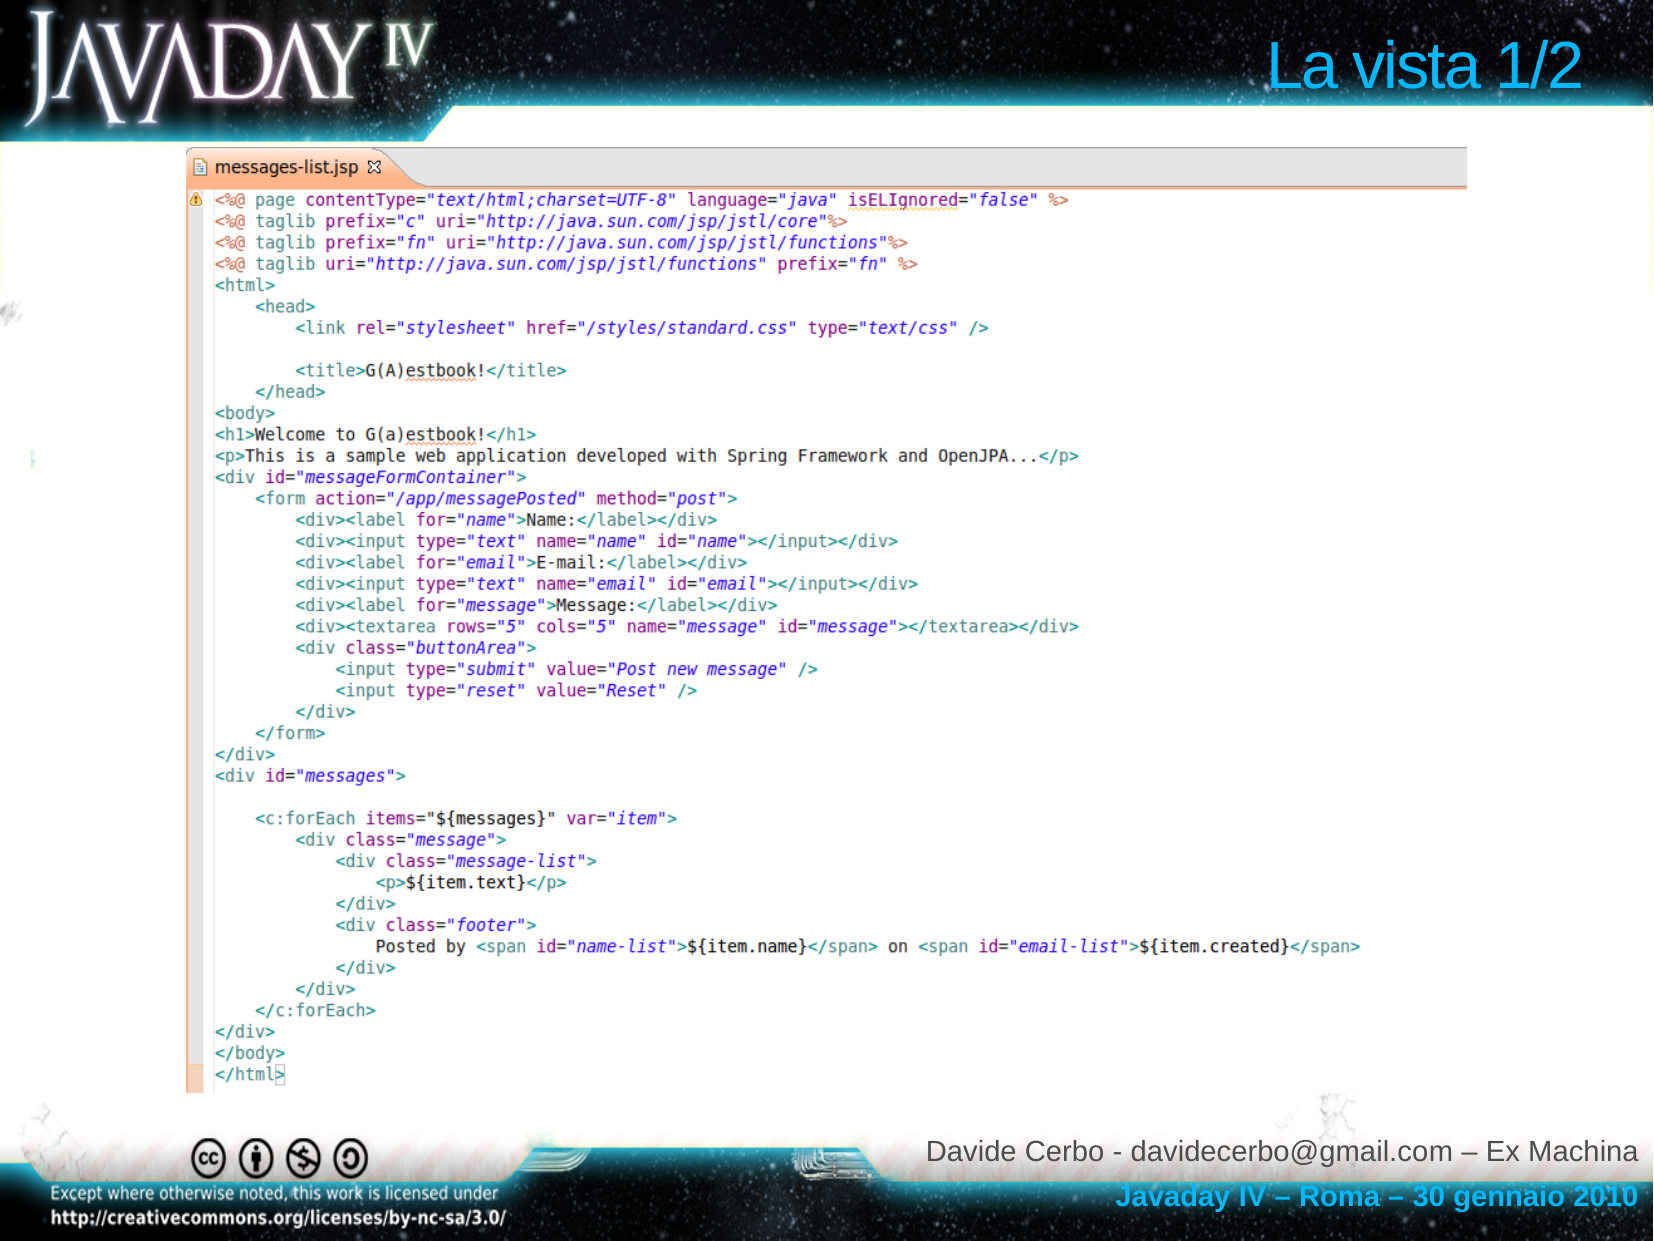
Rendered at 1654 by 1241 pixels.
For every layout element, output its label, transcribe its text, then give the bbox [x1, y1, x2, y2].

picture [0, 0, 1653, 1241]
title La vista 1/2 [108, 14, 1585, 117]
